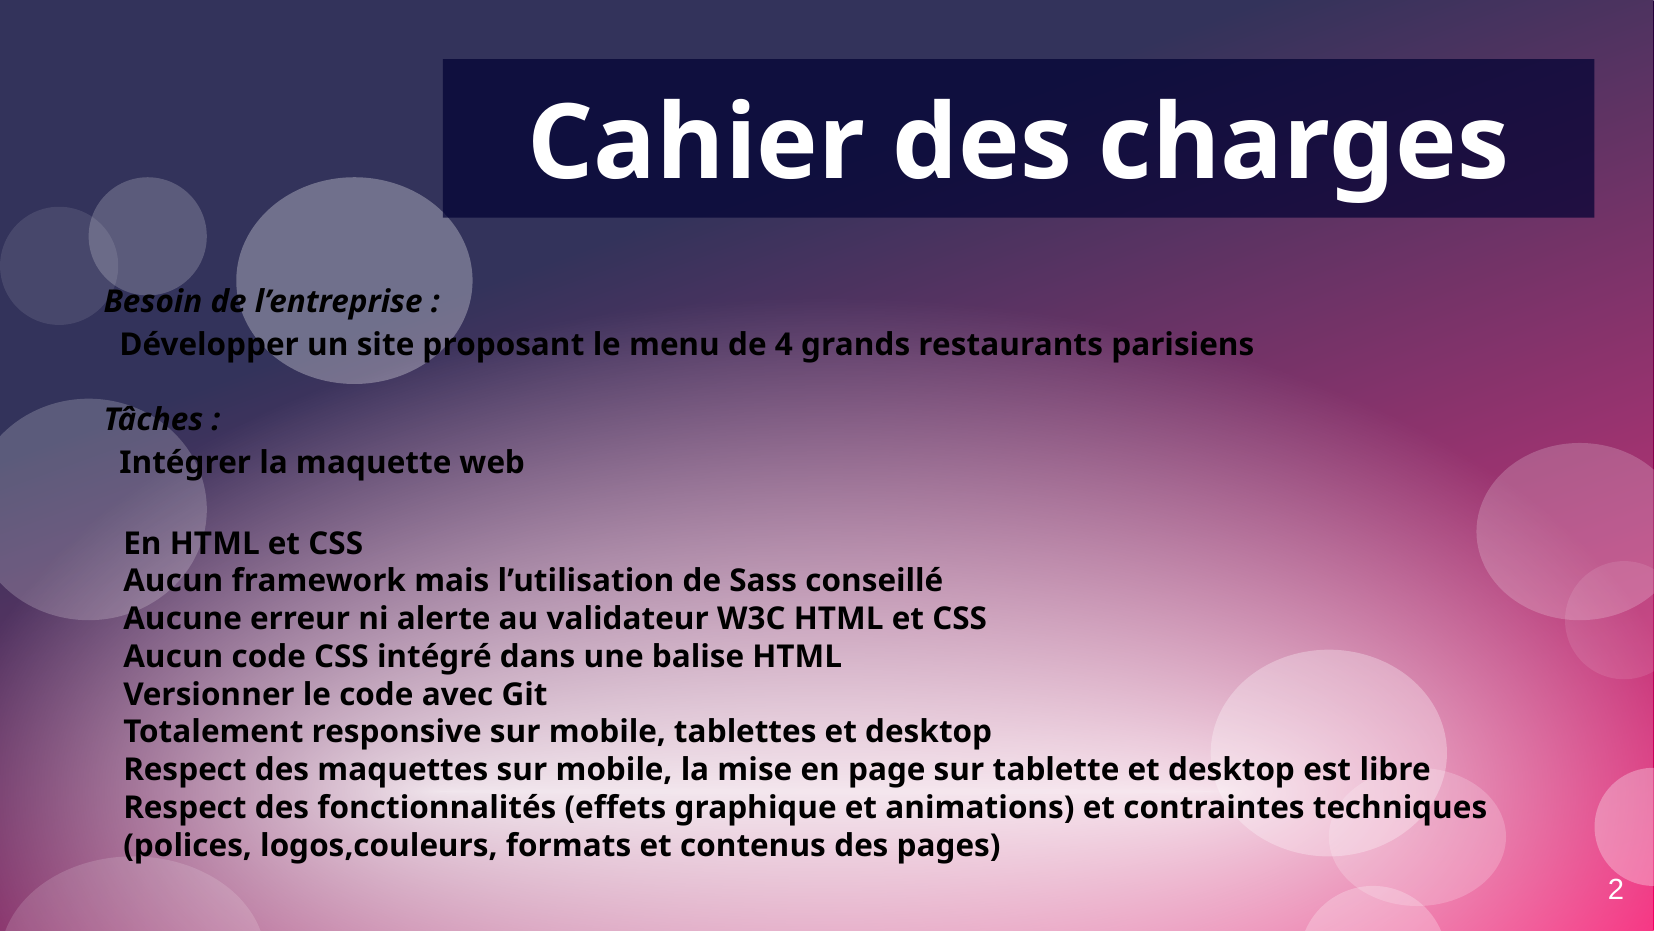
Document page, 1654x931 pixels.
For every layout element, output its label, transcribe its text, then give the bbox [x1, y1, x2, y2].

text_box Besoin de l’entreprise : Développer un site proposant le menu de 4 grands restaurants parisiens Tâches : Intégrer la maquette web En HTML et CSS Aucun framework mais l’utilisation de Sass conseillé Aucune erreur ni alerte au validateur W3C HTML et CSS Aucun code CSS intégré dans une balise HTML Versionner le code avec Git Totalement responsive sur mobile, tablettes et desktop Respect des maquettes sur mobile, la mise en page sur tablette et desktop est libre Respect des fonctionnalités (effets graphique et animations) et contraintes techniques (polices, logos,couleurs, formats et contenus des pages) [88, 265, 1625, 916]
title Cahier des charges [442, 59, 1595, 218]
